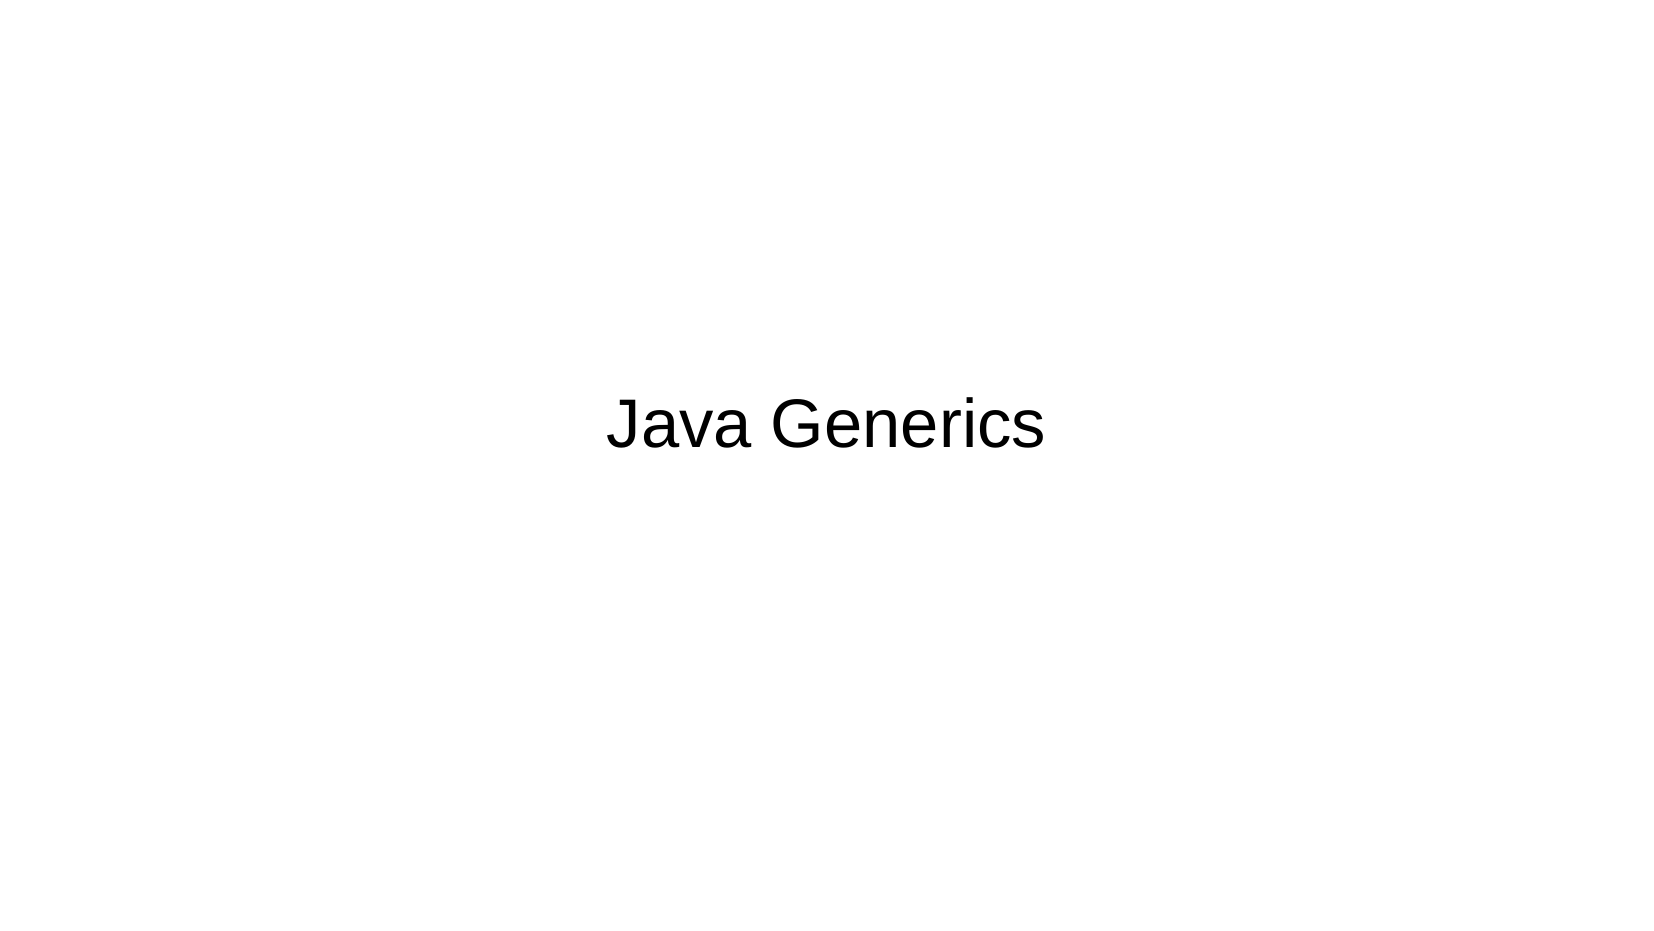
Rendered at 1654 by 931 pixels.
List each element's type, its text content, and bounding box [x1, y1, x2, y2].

title Java Generics [82, 37, 1571, 811]
